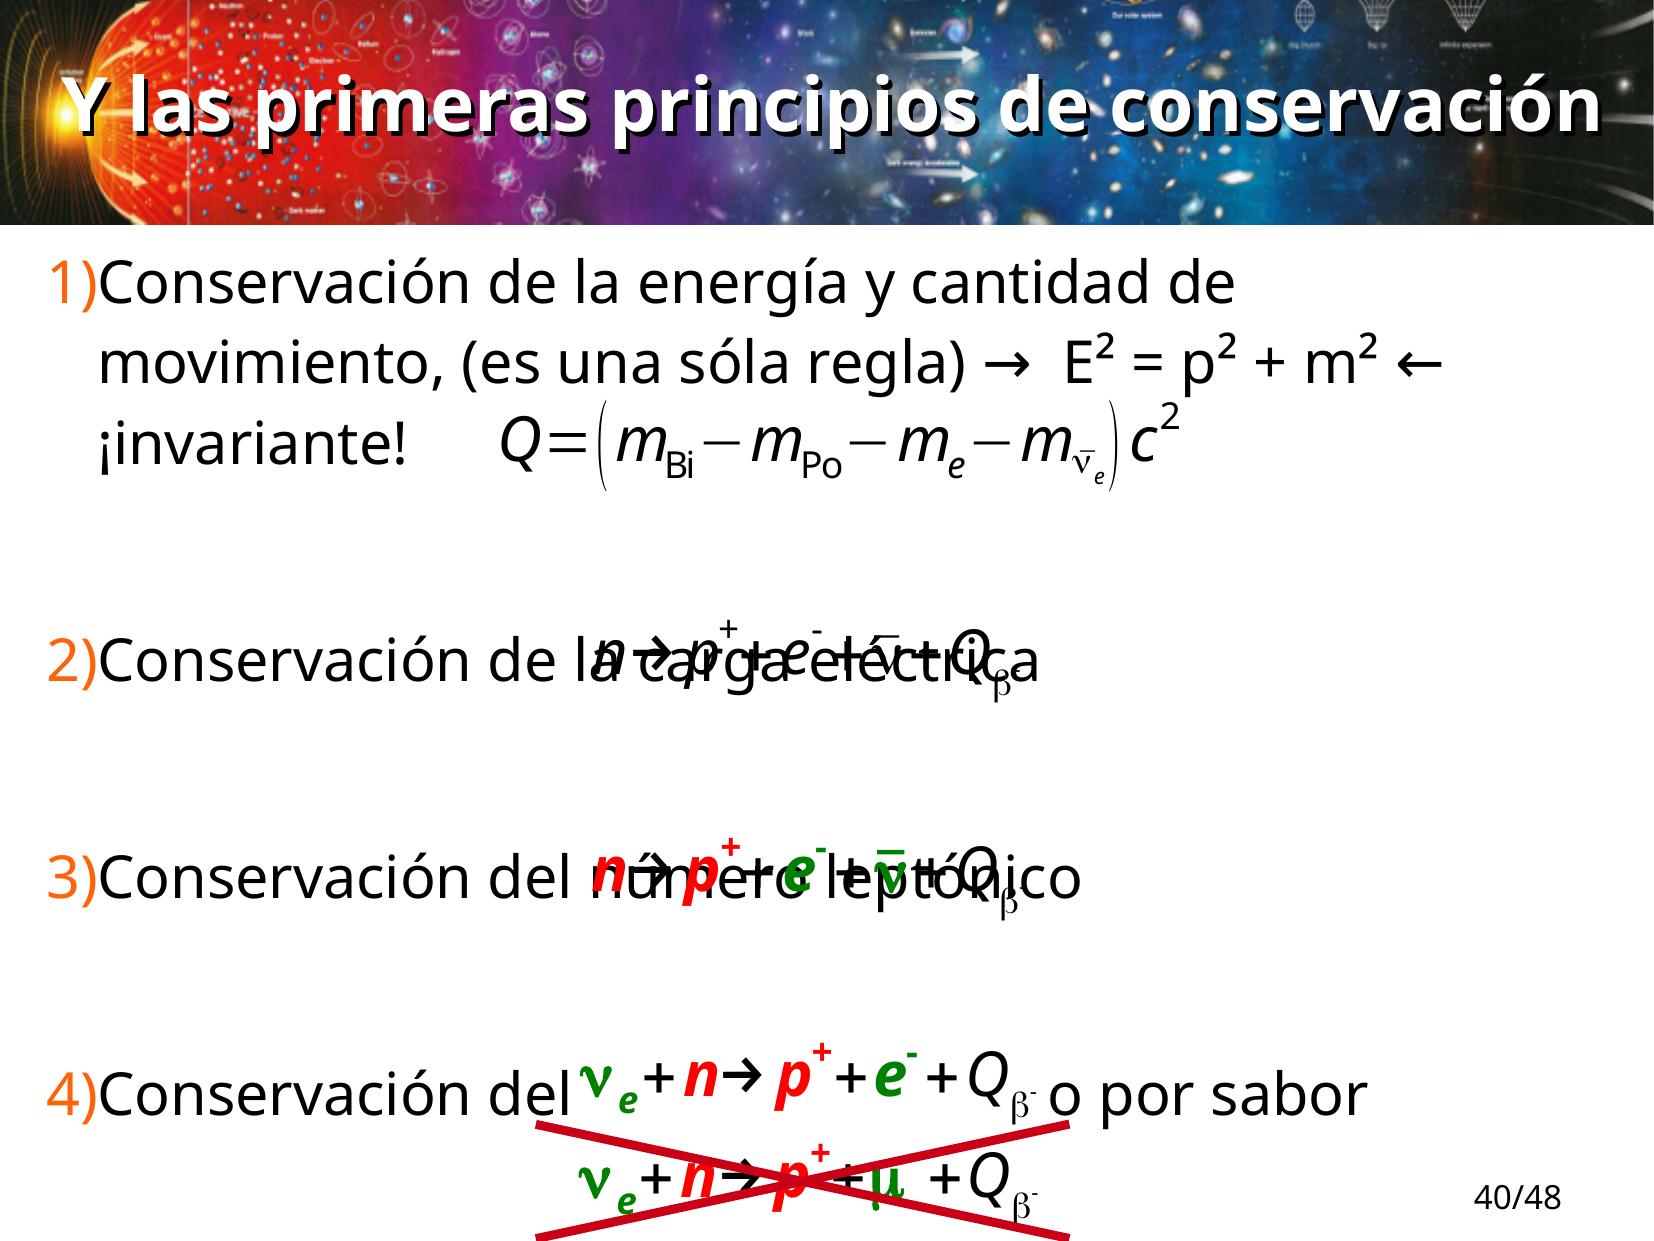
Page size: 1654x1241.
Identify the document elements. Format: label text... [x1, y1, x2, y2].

chart [582, 825, 1036, 923]
title Y las primeras principios de conservación [45, 15, 1606, 191]
chart [570, 1029, 1048, 1176]
list Conservación de la energía y cantidad de movimiento, (es una sóla regla) → E² = p² + m² ← ¡invariante! Conservación de la carga eléctrica Conservación del número leptónico Conservación del número leptónico por sabor [30, 240, 1591, 1141]
chart [585, 607, 1029, 706]
chart [490, 393, 1186, 496]
chart [570, 1137, 778, 1226]
chart [612, 1187, 994, 1228]
picture [0, 0, 1654, 225]
chart [827, 1134, 1048, 1228]
